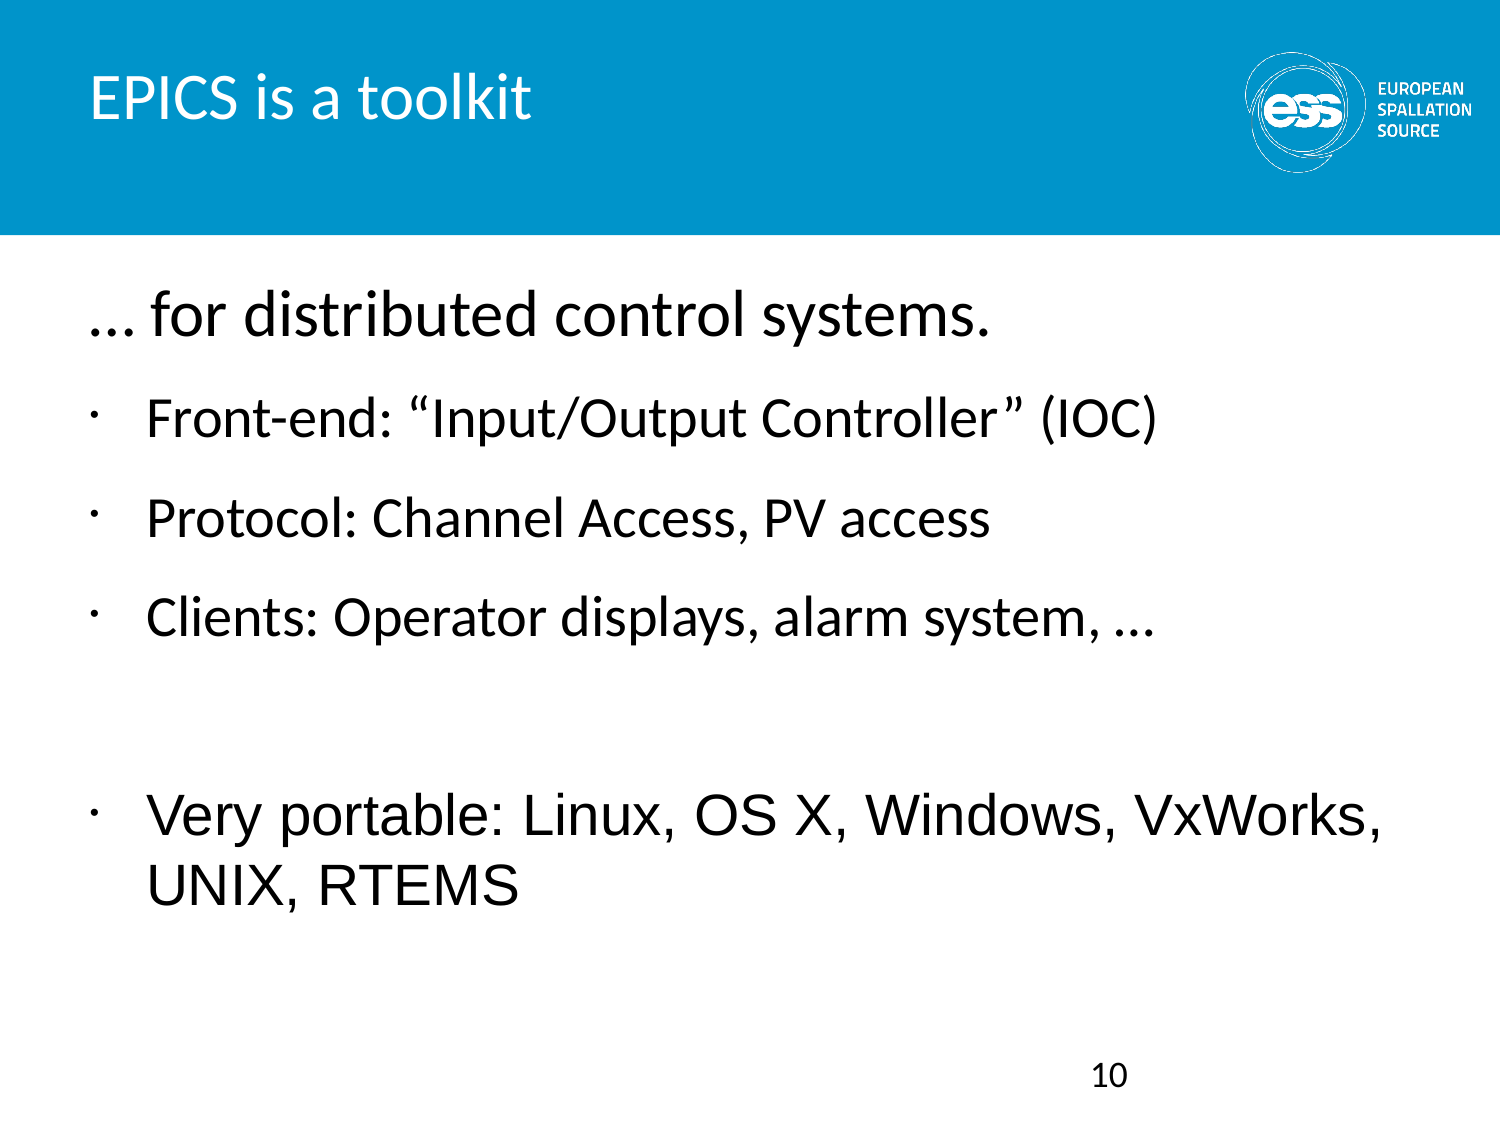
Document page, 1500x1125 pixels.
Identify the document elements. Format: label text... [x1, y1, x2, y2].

picture [1400, 83, 1407, 94]
picture [1264, 94, 1342, 127]
picture [1454, 83, 1458, 94]
picture [1409, 104, 1415, 115]
title EPICS is a toolkit [75, 45, 1247, 233]
picture [1422, 125, 1428, 134]
picture [1423, 83, 1430, 94]
picture [1379, 83, 1385, 94]
slide_number <number> [1074, 1042, 1425, 1103]
picture [1389, 104, 1393, 115]
picture [1436, 104, 1444, 115]
list … for distributed control systems. Front-end: “Input/Output Controller” (IOC) Protocol: Channel Access, PV access Clients: Operator displays, alarm system, … Very portable: Linux, OS X, Windows, VxWorks, UNIX, RTEMS [75, 262, 1425, 1005]
picture [1432, 125, 1438, 136]
picture [1418, 104, 1423, 115]
picture [1443, 86, 1450, 93]
picture [1398, 109, 1406, 115]
